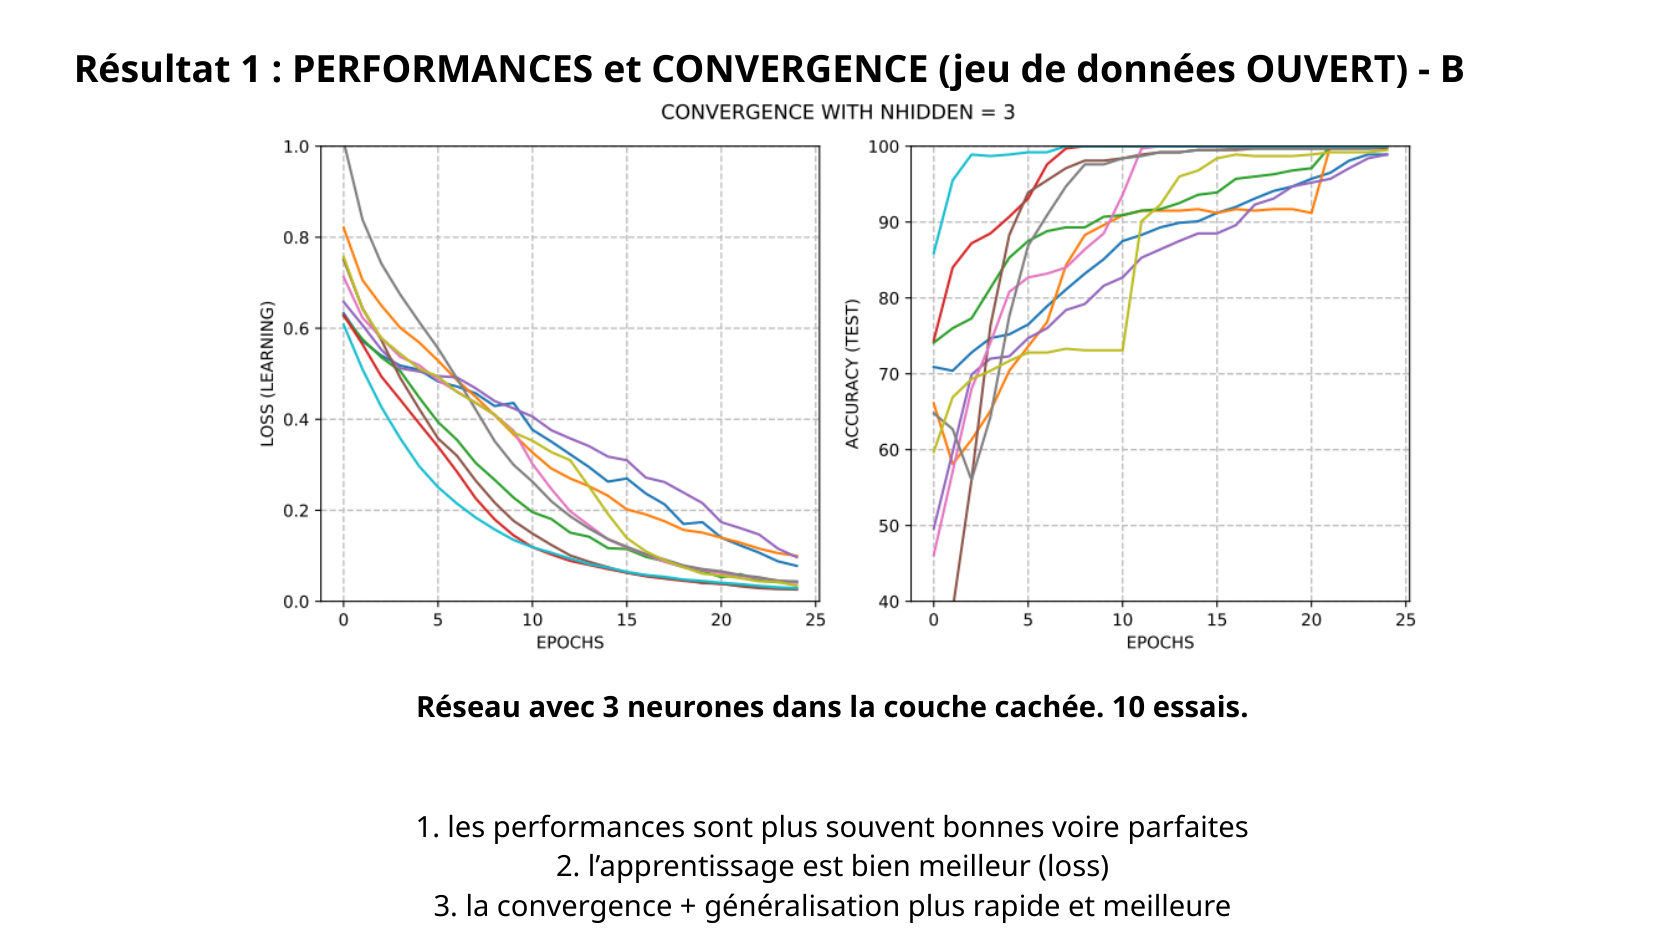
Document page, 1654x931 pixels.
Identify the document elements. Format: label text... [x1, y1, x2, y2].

picture [242, 92, 1435, 689]
text_box Réseau avec 3 neurones dans la couche cachée. 10 essais. 1. les performances sont plus souvent bonnes voire parfaites 2. l’apprentissage est bien meilleur (loss) 3. la convergence + généralisation plus rapide et meilleure 4. phénomène d’escalier grâce à certaines epochs → convergence non uniforme [47, 679, 1619, 924]
text_box Résultat 1 : PERFORMANCES et CONVERGENCE (jeu de données OUVERT) - B [59, 35, 1536, 93]
